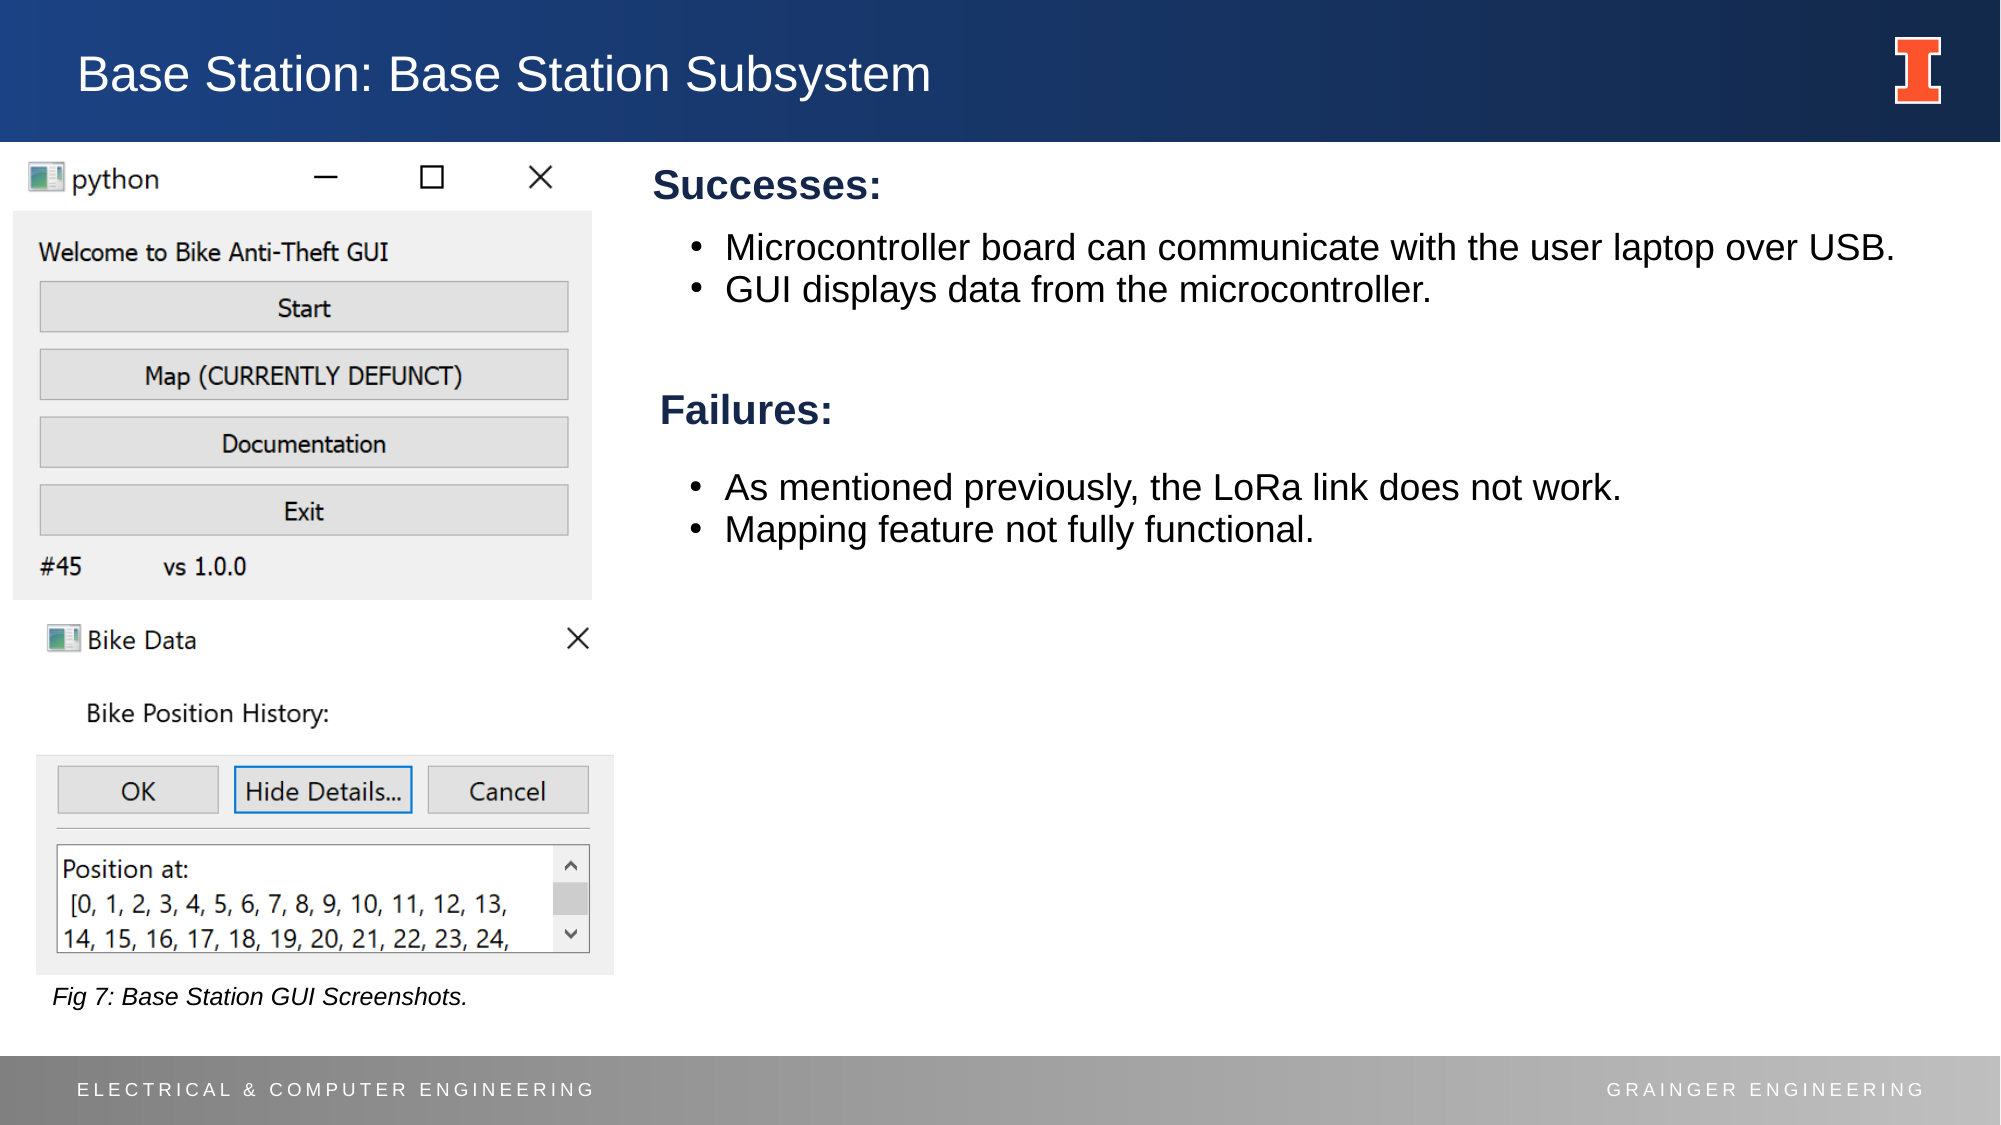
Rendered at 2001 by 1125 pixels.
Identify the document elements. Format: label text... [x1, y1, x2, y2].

picture [1895, 37, 1941, 104]
text_box [0, 0, 2000, 142]
text_box Microcontroller board can communicate with the user laptop over USB. GUI displays data from the microcontroller. [675, 218, 1989, 318]
text_box Fig 7: Base Station GUI Screenshots. [37, 975, 485, 1018]
text_box Successes: [637, 149, 1531, 232]
picture [36, 611, 614, 976]
text_box Failures: [644, 375, 1538, 457]
picture [13, 149, 592, 601]
text_box Base Station: Base Station Subsystem [61, 33, 1852, 109]
text_box As mentioned previously, the LoRa link does not work. Mapping feature not fully functional. [674, 459, 1801, 751]
text_box ELECTRICAL & COMPUTER ENGINEERING [61, 1070, 1373, 1108]
text_box [0, 1056, 2000, 1125]
text_box GRAINGER ENGINEERING [1531, 1070, 1938, 1108]
